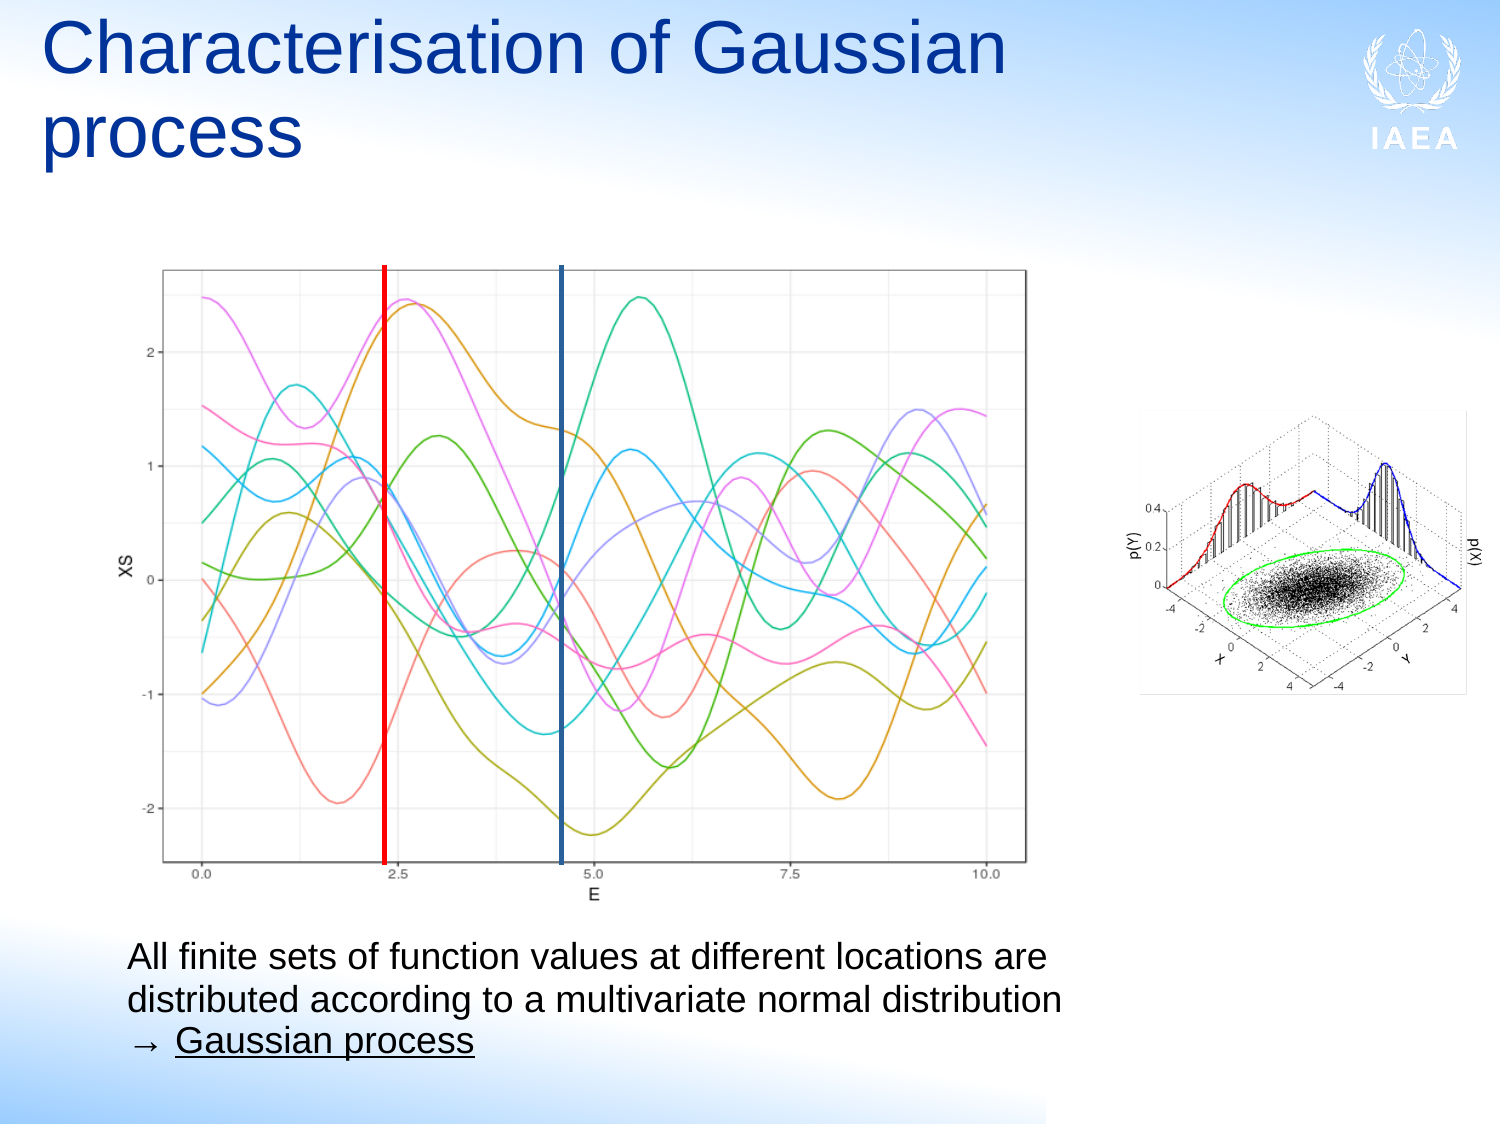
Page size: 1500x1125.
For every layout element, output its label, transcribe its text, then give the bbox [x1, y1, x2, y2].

picture [1363, 29, 1461, 149]
title Characterisation of Gaussian process [41, 5, 1046, 174]
text_box All finite sets of function values at different locations are distributed according to a multivariate normal distribution → Gaussian process [112, 928, 1148, 1085]
picture [114, 264, 1030, 905]
picture [1116, 410, 1492, 695]
